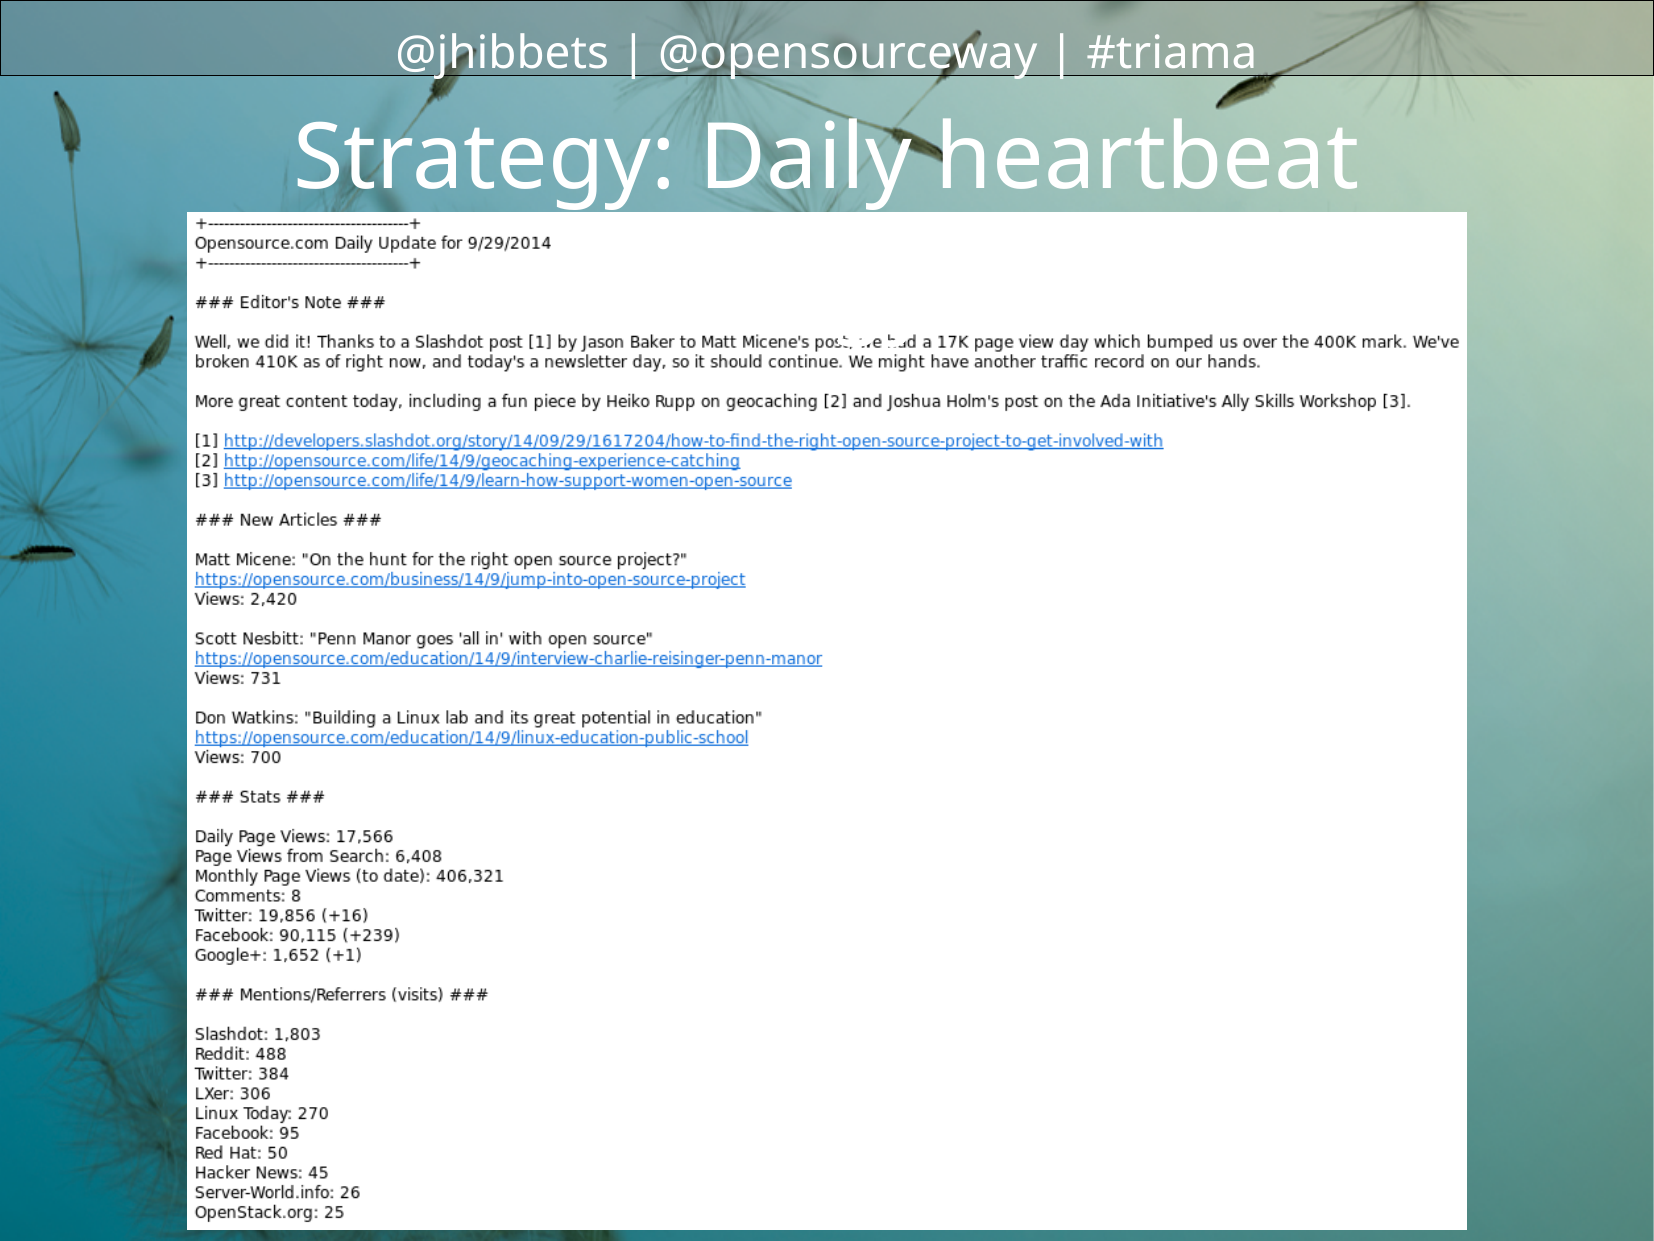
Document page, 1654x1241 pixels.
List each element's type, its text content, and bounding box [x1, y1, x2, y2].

title Strategy: Daily heartbeat [82, 49, 1571, 257]
text_box Strategy [9, 179, 1498, 402]
picture [0, 76, 1654, 1241]
